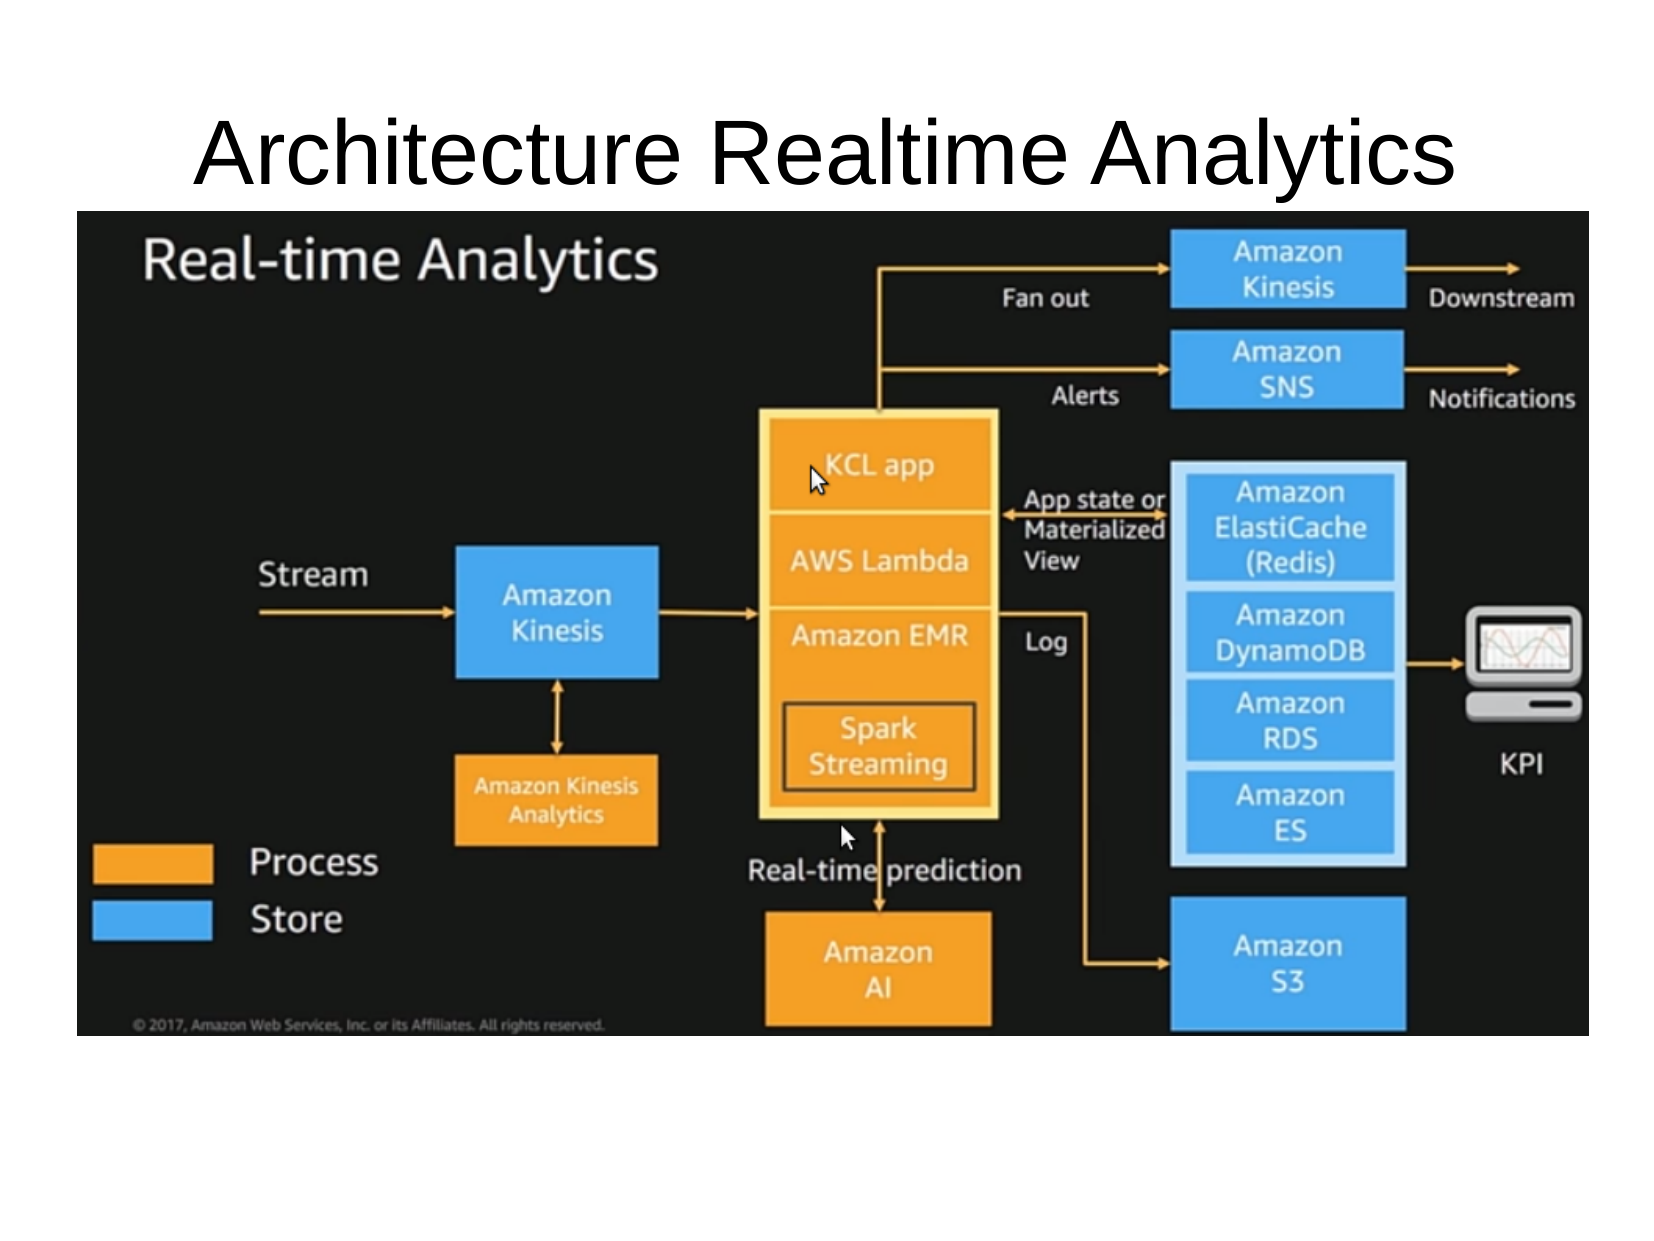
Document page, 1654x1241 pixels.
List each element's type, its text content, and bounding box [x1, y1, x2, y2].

title Architecture Realtime Analytics [82, 49, 1571, 211]
picture [77, 211, 1589, 1036]
